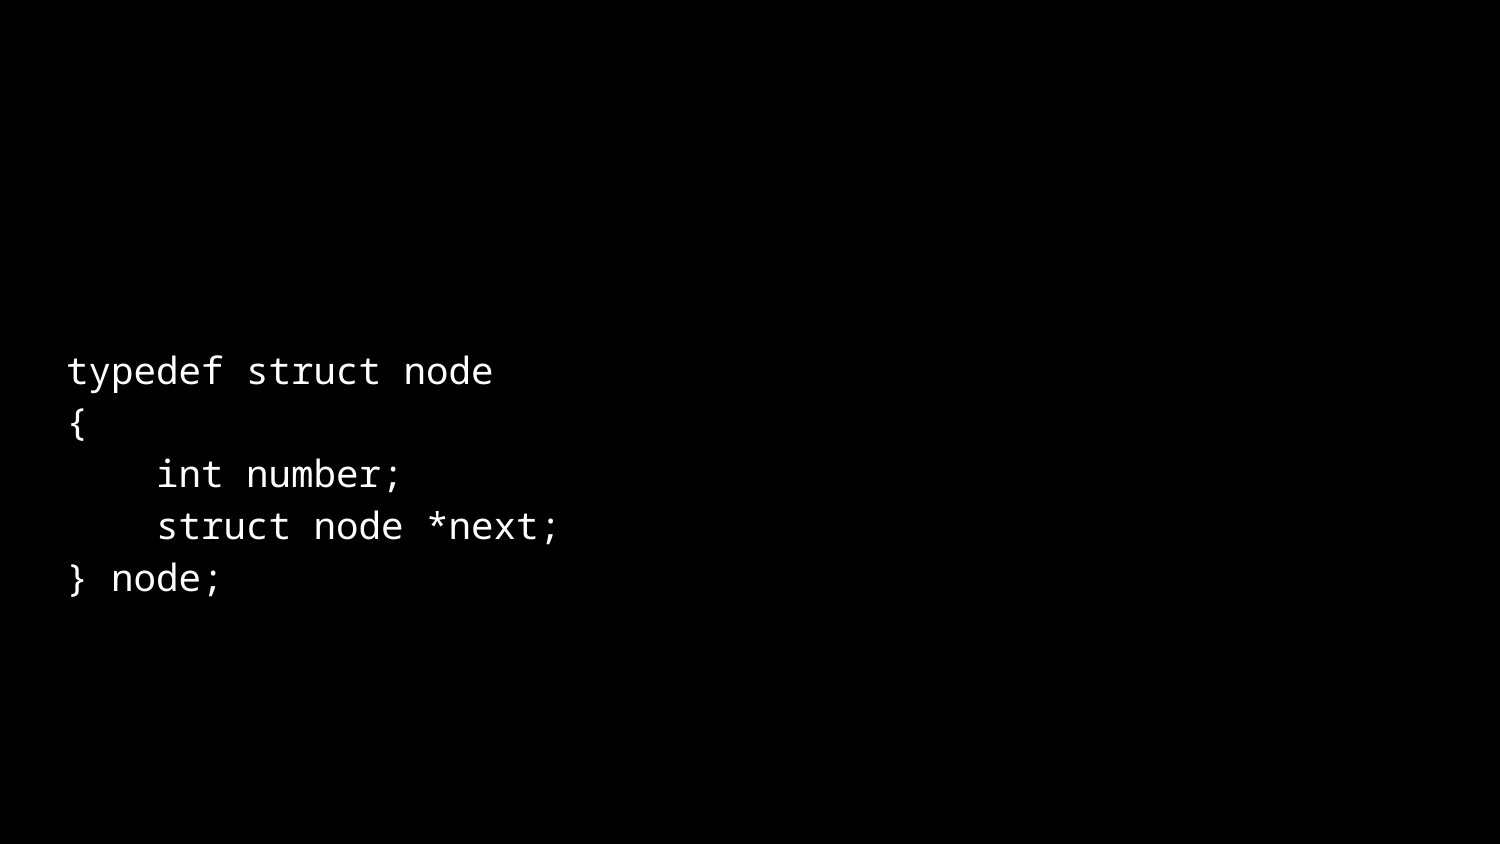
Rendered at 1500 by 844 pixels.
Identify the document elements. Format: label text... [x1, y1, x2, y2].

list typedef struct node { int number; struct node *next; } node; [51, 189, 1449, 750]
